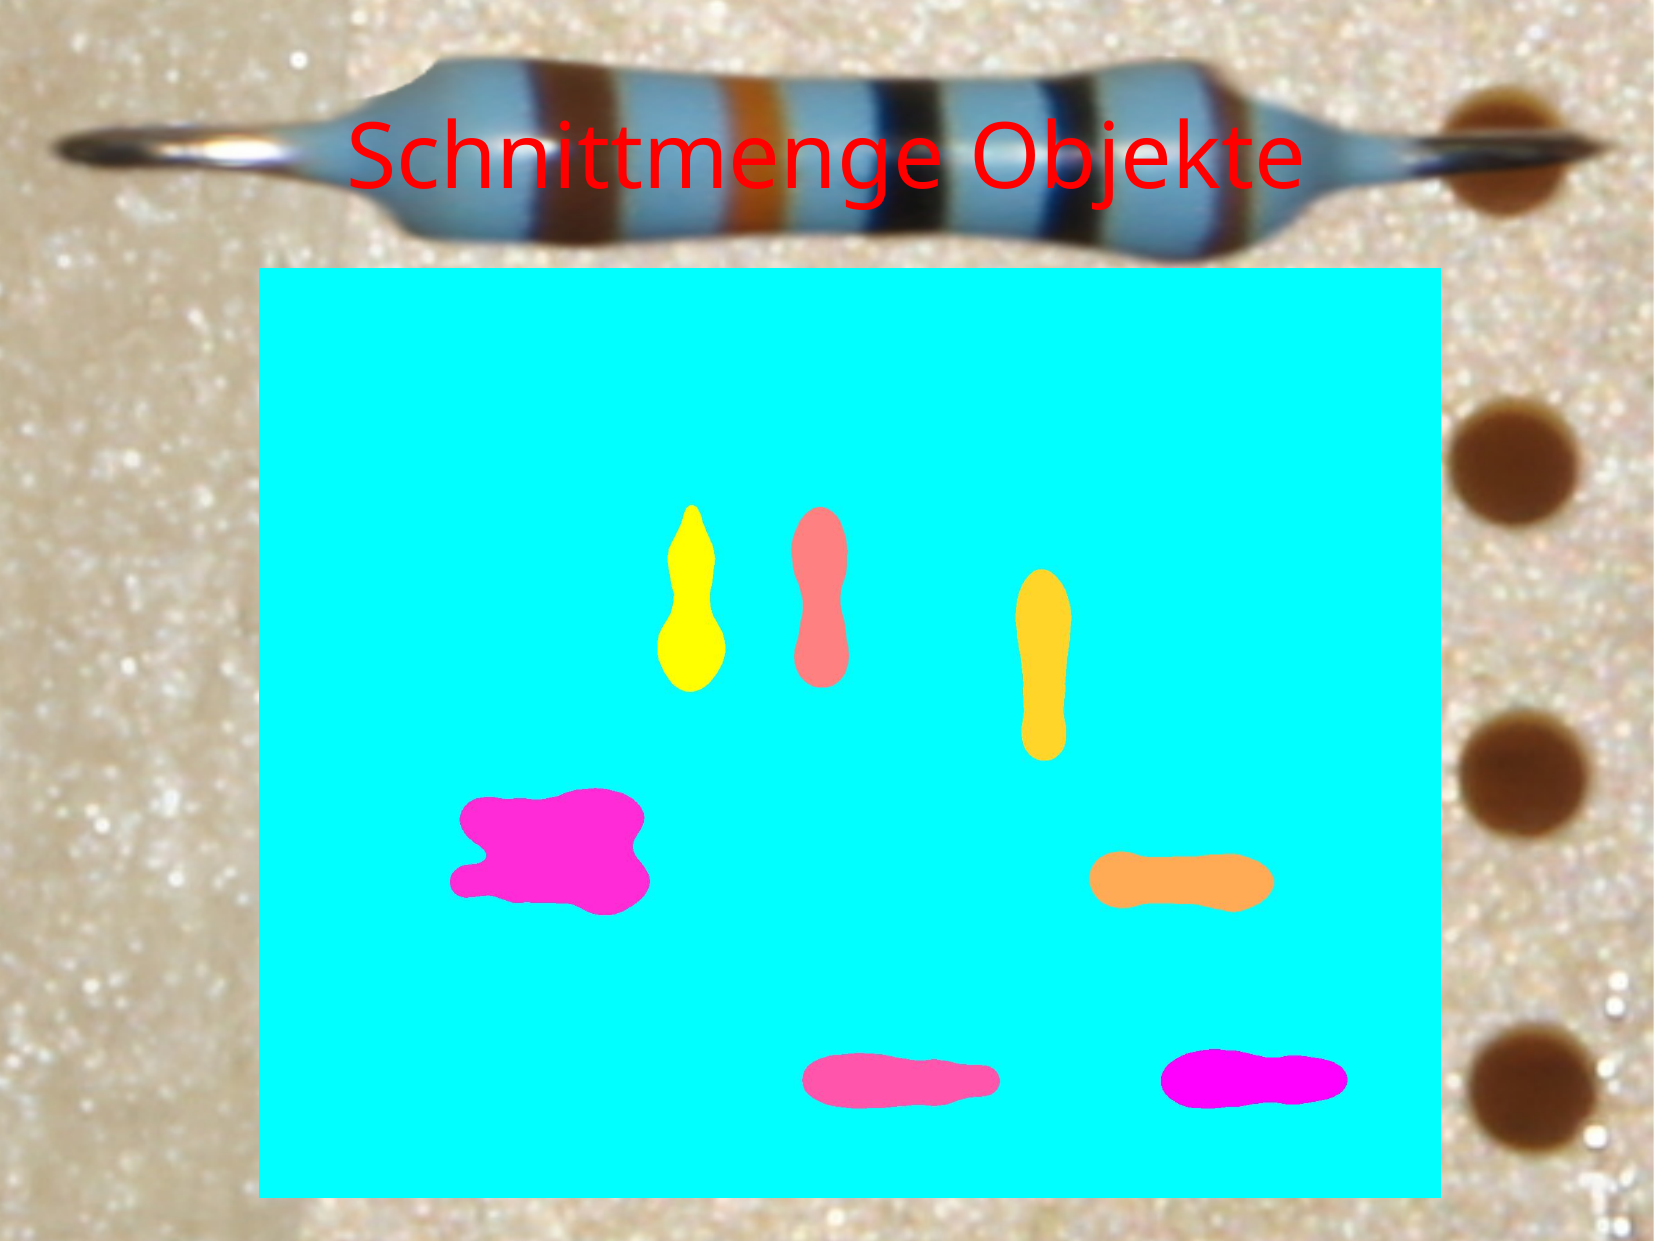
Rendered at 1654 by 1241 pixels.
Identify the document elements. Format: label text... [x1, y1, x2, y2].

title Schnittmenge Objekte [82, 49, 1571, 257]
picture [0, 0, 1654, 1241]
